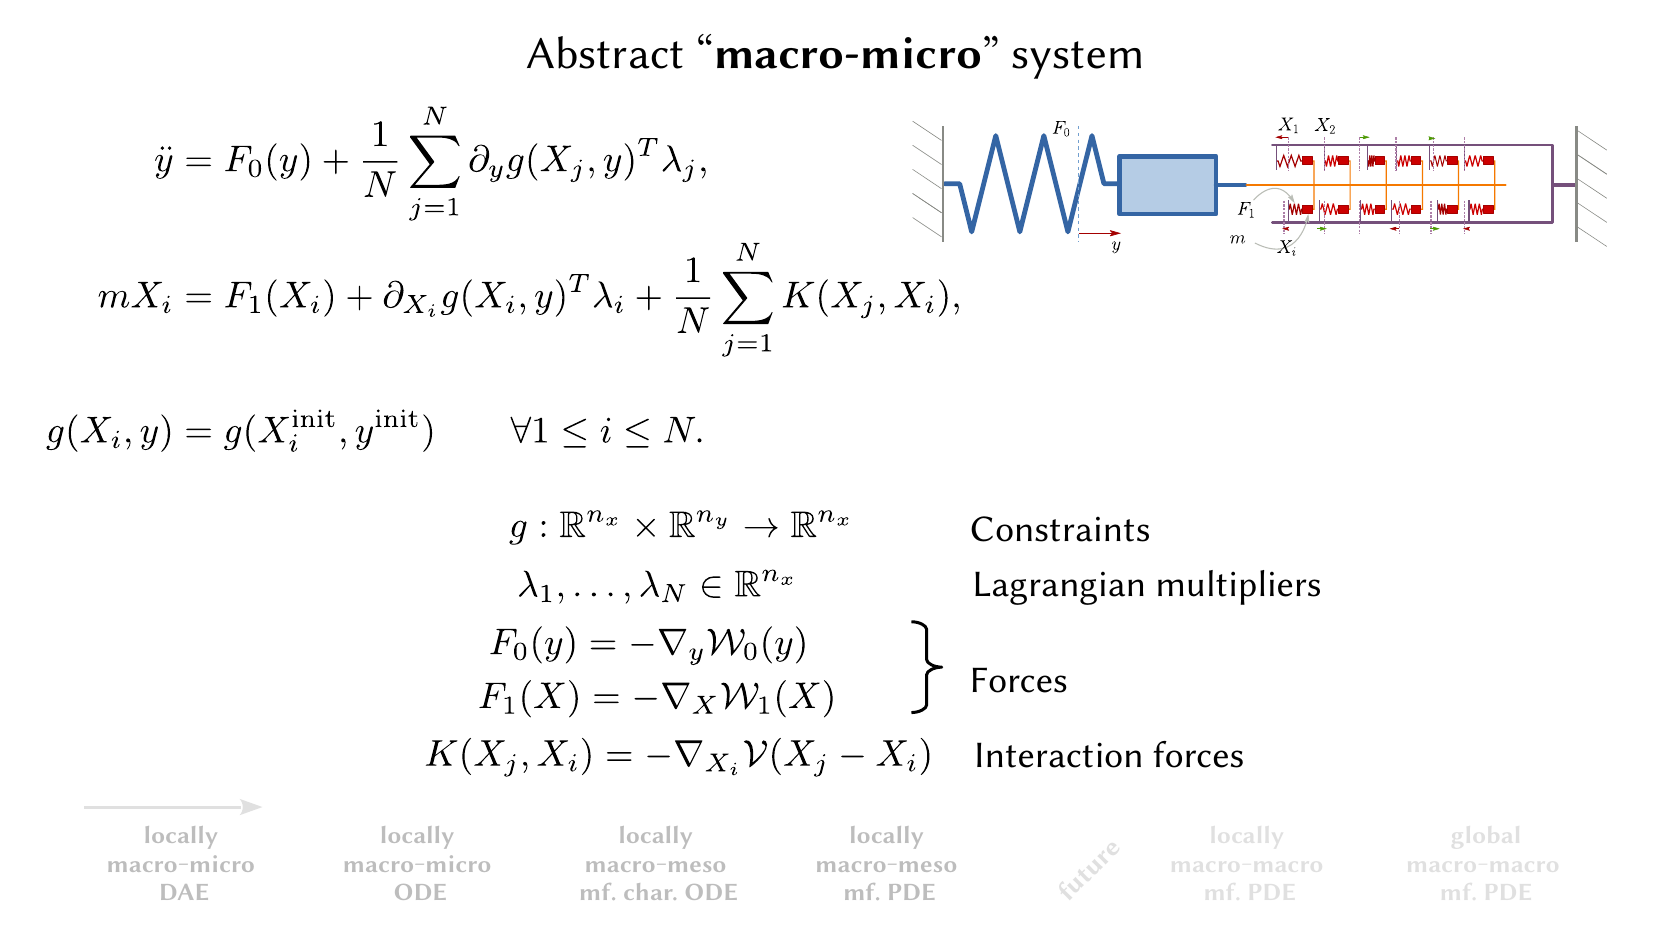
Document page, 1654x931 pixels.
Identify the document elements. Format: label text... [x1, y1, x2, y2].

text_box [559, 511, 586, 538]
text_box [279, 154, 298, 179]
text_box [289, 440, 298, 452]
text_box [662, 584, 686, 603]
text_box [736, 242, 760, 261]
text_box [347, 285, 372, 311]
text_box [425, 740, 458, 766]
text_box [248, 159, 262, 178]
text_box [568, 759, 577, 772]
text_box [317, 415, 324, 428]
text_box [534, 682, 565, 709]
text_box locally macro‒micro DAE [91, 813, 280, 920]
text_box [669, 511, 695, 538]
text_box [831, 281, 862, 308]
text_box [589, 167, 594, 179]
text_box [80, 416, 112, 443]
text_box [790, 511, 817, 538]
text_box [876, 740, 908, 766]
text_box [383, 280, 404, 309]
text_box [687, 257, 700, 283]
text_box [658, 628, 687, 656]
text_box [879, 303, 885, 315]
text_box [489, 165, 503, 183]
picture [907, 112, 1613, 263]
text_box [569, 680, 578, 718]
text_box [689, 648, 703, 666]
text_box [569, 274, 589, 292]
text_box [323, 149, 349, 175]
text_box [781, 576, 793, 585]
text_box [111, 436, 120, 449]
text_box global macro‒macro mf. PDE [1391, 813, 1582, 920]
text_box [341, 438, 346, 450]
text_box [410, 135, 460, 188]
text_box [423, 106, 447, 125]
text_box [514, 642, 527, 661]
text_box [662, 145, 682, 172]
text_box [674, 740, 703, 768]
text_box [734, 570, 761, 597]
text_box [730, 766, 738, 776]
text_box locally macro‒micro ODE [328, 813, 516, 920]
text_box [920, 737, 930, 776]
text_box [860, 301, 872, 319]
text_box [68, 414, 78, 452]
text_box [705, 753, 729, 772]
text_box [723, 271, 773, 325]
text_box [520, 303, 526, 315]
text_box [603, 154, 622, 179]
text_box [744, 642, 757, 661]
text_box [744, 518, 778, 538]
text_box [925, 301, 934, 314]
text_box [907, 759, 916, 772]
text_box [761, 334, 772, 352]
text_box future [1035, 815, 1143, 923]
text_box [155, 154, 173, 179]
text_box [823, 680, 833, 718]
text_box [818, 510, 835, 522]
text_box [325, 410, 335, 428]
text_box [565, 626, 575, 664]
text_box [534, 417, 547, 443]
text_box [715, 517, 727, 530]
text_box [374, 121, 387, 147]
text_box [707, 628, 745, 656]
text_box [570, 165, 582, 183]
text_box [490, 628, 517, 655]
text_box [161, 414, 171, 452]
text_box [504, 759, 515, 777]
text_box [292, 415, 299, 428]
text_box [409, 203, 420, 221]
text_box [162, 301, 171, 314]
text_box [624, 143, 634, 181]
text_box locally macro‒meso mf. PDE [800, 813, 989, 920]
text_box [469, 144, 490, 173]
text_box [819, 279, 828, 317]
text_box [225, 145, 252, 172]
text_box [541, 584, 552, 603]
text_box [479, 682, 506, 709]
text_box Forces [954, 652, 1084, 710]
text_box [475, 281, 506, 308]
text_box [258, 416, 289, 443]
text_box locally macro‒macro mf. PDE [1155, 813, 1346, 920]
text_box [140, 425, 158, 451]
text_box [600, 425, 611, 443]
text_box [721, 682, 759, 710]
text_box [518, 570, 538, 597]
text_box [775, 637, 793, 662]
text_box [788, 682, 820, 709]
text_box [636, 518, 655, 537]
text_box [558, 592, 564, 604]
text_box [782, 281, 815, 308]
text_box [606, 517, 618, 526]
text_box [537, 740, 569, 766]
text_box [762, 569, 779, 582]
text_box [364, 171, 396, 197]
text_box [384, 415, 399, 428]
text_box [682, 165, 693, 183]
text_box [528, 143, 538, 181]
text_box [267, 279, 277, 317]
text_box [587, 510, 604, 522]
text_box [375, 415, 382, 428]
text_box [510, 416, 532, 444]
text_box [509, 520, 527, 545]
text_box [692, 695, 716, 714]
text_box [638, 138, 658, 156]
text_box [267, 143, 277, 181]
text_box [938, 279, 948, 317]
text_box [440, 290, 459, 316]
text_box Interaction forces [959, 726, 1260, 785]
text_box [504, 696, 515, 714]
text_box [894, 281, 926, 308]
text_box [777, 680, 786, 718]
text_box Abstract “macro-micro” system [511, 19, 1154, 87]
text_box [772, 737, 781, 776]
text_box [506, 301, 515, 314]
text_box [423, 414, 433, 452]
text_box [593, 281, 613, 308]
text_box [279, 281, 311, 308]
text_box [225, 281, 252, 308]
text_box Constraints [955, 500, 1330, 559]
text_box [324, 279, 333, 317]
text_box [408, 410, 418, 428]
text_box [448, 197, 459, 216]
text_box [677, 307, 710, 333]
text_box [506, 154, 524, 179]
text_box [310, 301, 319, 314]
text_box [403, 295, 427, 313]
text_box [663, 416, 696, 443]
text_box [300, 143, 310, 181]
text_box [555, 279, 565, 317]
text_box [636, 285, 662, 311]
text_box [224, 425, 242, 451]
text_box [533, 626, 542, 664]
text_box [126, 438, 131, 450]
text_box [696, 510, 713, 522]
text_box [540, 145, 572, 172]
text_box [954, 303, 959, 315]
text_box [46, 425, 64, 451]
text_box [522, 680, 531, 718]
text_box [759, 696, 770, 714]
text_box [763, 626, 773, 664]
text_box [743, 740, 768, 768]
text_box [463, 279, 472, 317]
text_box [535, 290, 553, 316]
text_box [625, 418, 649, 441]
text_box [813, 759, 825, 777]
text_box [462, 737, 472, 776]
text_box [563, 418, 587, 441]
text_box [783, 740, 815, 766]
text_box [701, 167, 706, 179]
text_box [795, 626, 805, 664]
text_box Lagrangian multipliers [957, 555, 1337, 614]
text_box [250, 295, 260, 313]
text_box locally macro‒meso mf. char. ODE [564, 813, 754, 920]
text_box [300, 415, 316, 428]
text_box [837, 517, 849, 526]
text_box [474, 740, 505, 766]
text_box [98, 290, 130, 308]
text_box [355, 425, 373, 451]
text_box [662, 682, 690, 710]
text_box [545, 637, 563, 662]
text_box [246, 414, 256, 452]
text_box [625, 592, 630, 604]
text_box [400, 415, 407, 428]
text_box [131, 281, 163, 308]
text_box [614, 301, 623, 314]
text_box [428, 308, 436, 317]
text_box [722, 339, 733, 357]
text_box [640, 570, 659, 597]
text_box [702, 576, 721, 598]
text_box [581, 737, 591, 776]
text_box [523, 761, 528, 773]
